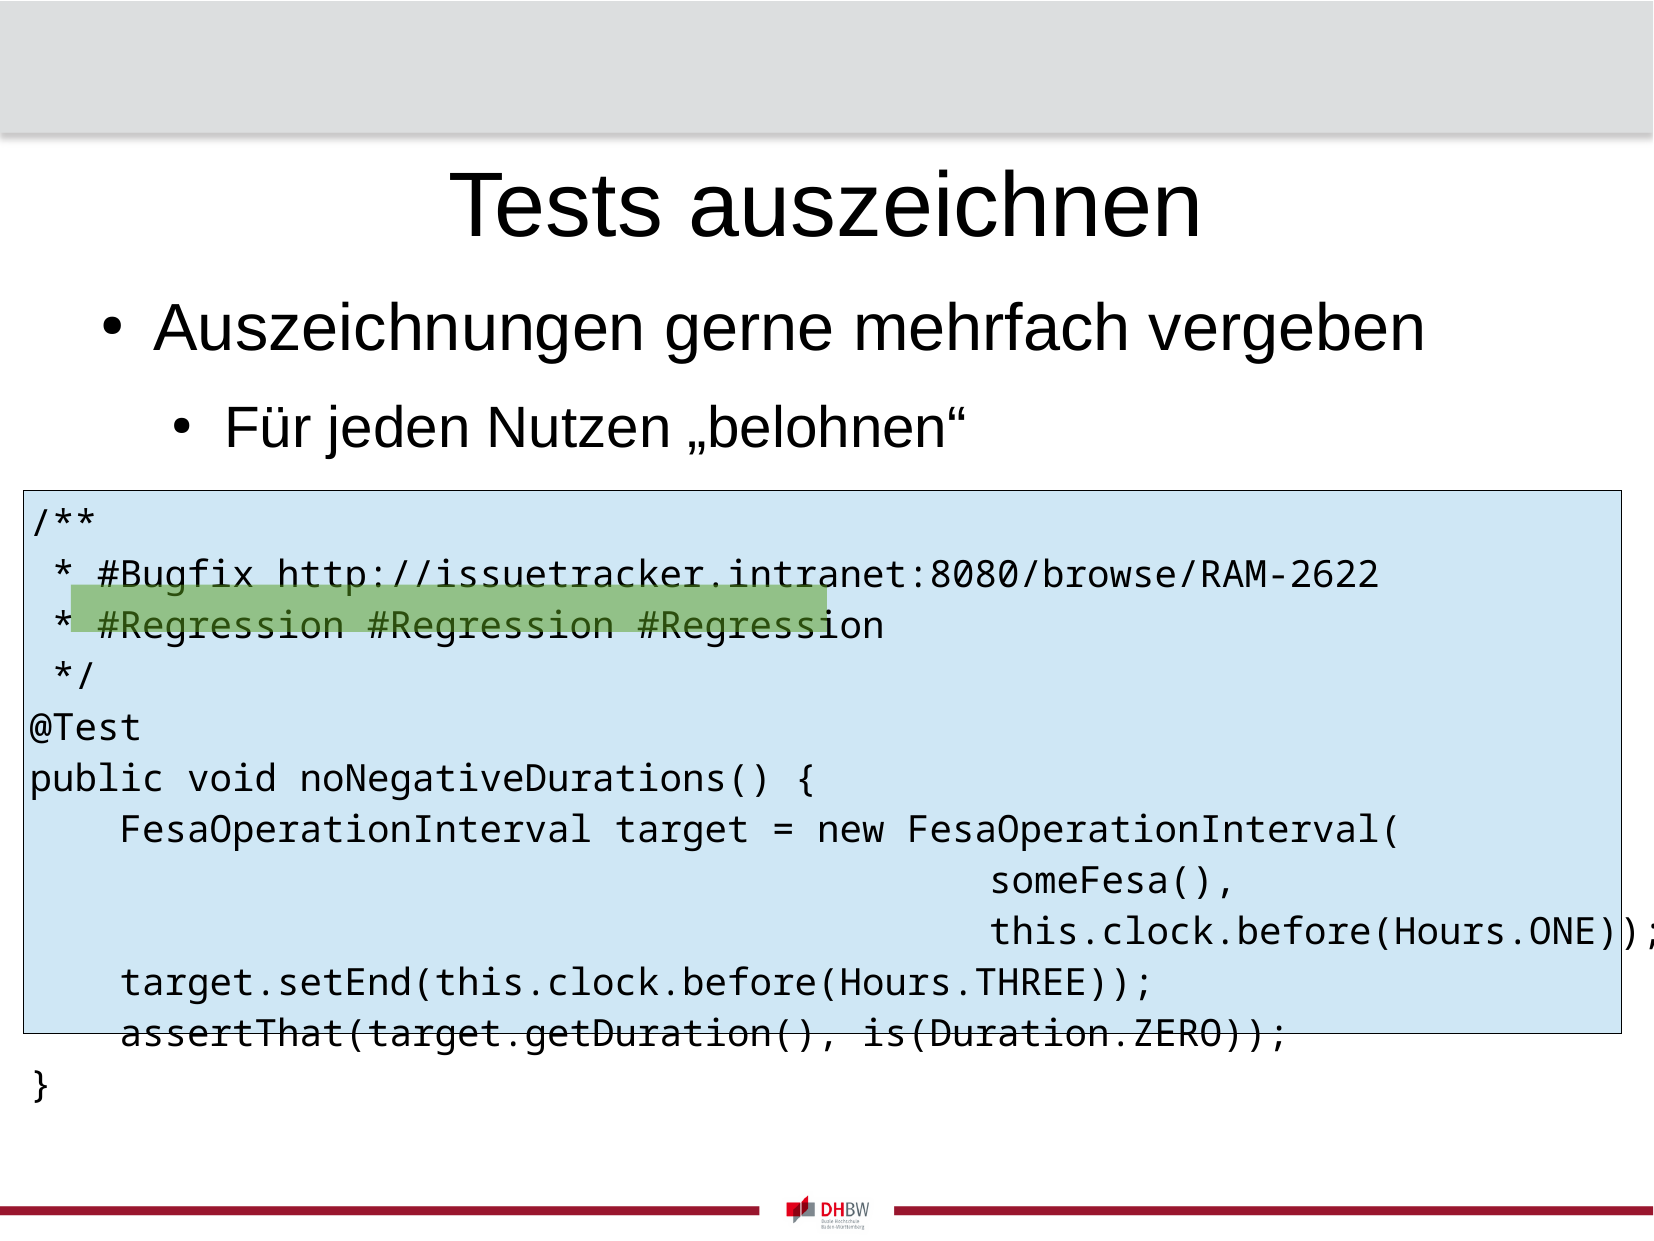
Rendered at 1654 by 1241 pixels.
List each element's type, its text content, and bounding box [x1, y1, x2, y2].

list Auszeichnungen gerne mehrfach vergeben Für jeden Nutzen „belohnen“ [82, 290, 1630, 1241]
text_box [70, 584, 827, 632]
title Tests auszeichnen [82, 147, 1571, 257]
picture [0, 1, 1654, 1237]
text_box /** * #Bugfix http://issuetracker.intranet:8080/browse/RAM-2622 * #Regression #Regression #Regression */ @Test public void noNegativeDurations() { FesaOperationInterval target = new FesaOperationInterval( someFesa(), this.clock.before(Hours.ONE)); target.setEnd(this.clock.before(Hours.THREE)); assertThat(target.getDuration(), is(Duration.ZERO)); } [23, 490, 1622, 1034]
